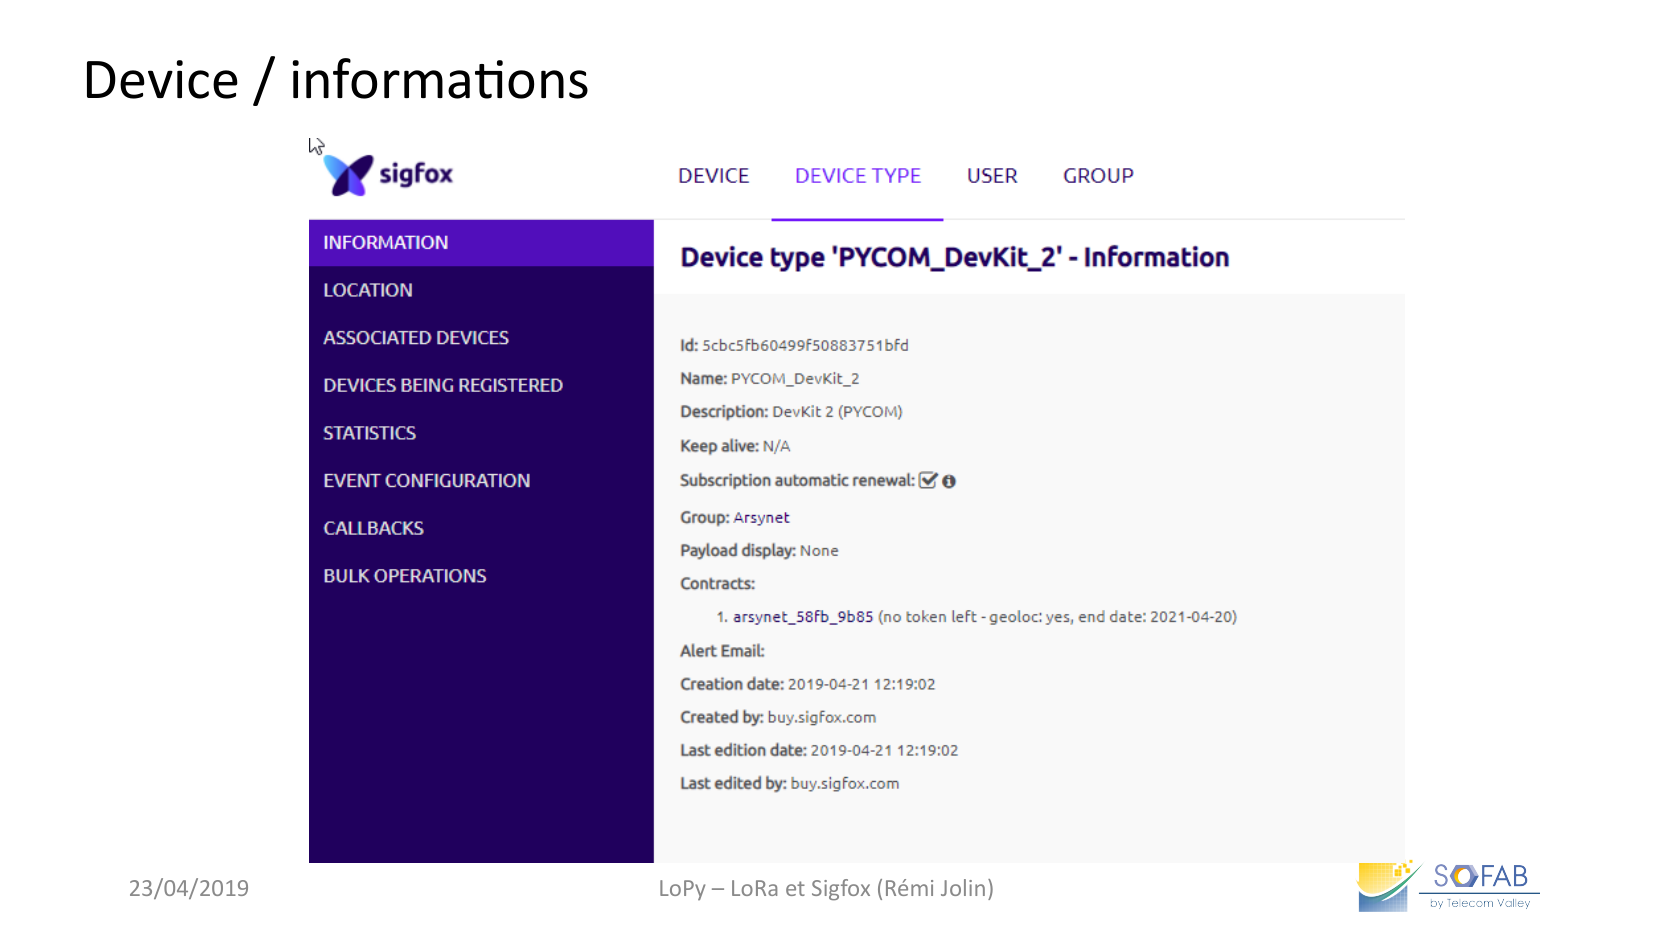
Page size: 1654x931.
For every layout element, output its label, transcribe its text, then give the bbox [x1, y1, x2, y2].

picture [309, 138, 1540, 912]
title Device / informations [82, 37, 1571, 130]
